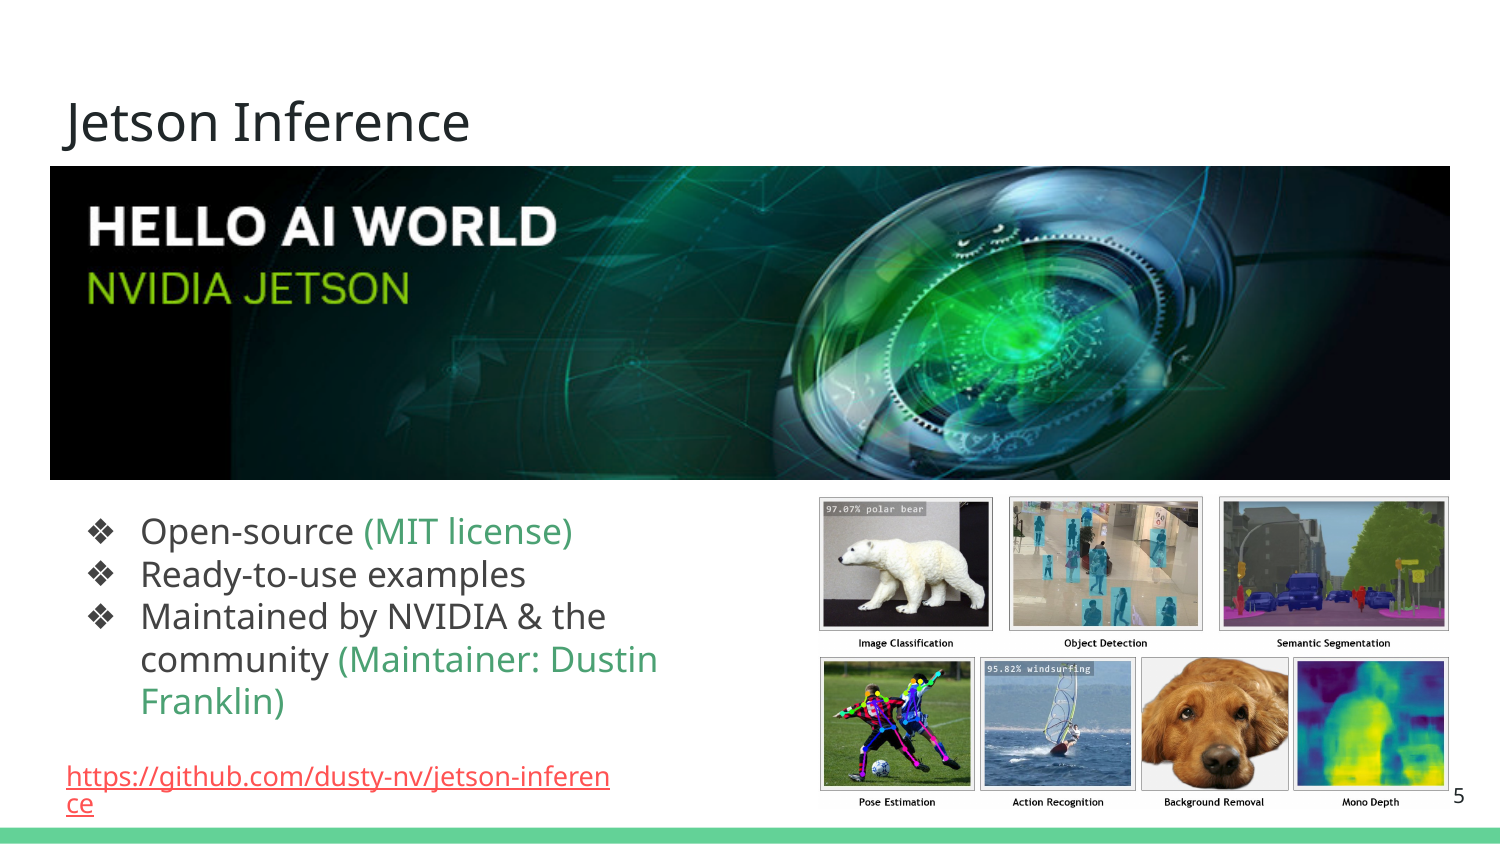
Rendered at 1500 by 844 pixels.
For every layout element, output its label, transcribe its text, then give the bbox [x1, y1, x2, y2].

text_box Open-source (MIT license) Ready-to-use examples Maintained by NVIDIA & the community (Maintainer: Dustin Franklin) [49, 494, 819, 737]
text_box https://github.com/dusty-nv/jetson-inference [51, 744, 629, 809]
title Jetson Inference [51, 72, 1449, 166]
picture [50, 166, 1450, 480]
slide_number <number> [1389, 764, 1480, 830]
picture [818, 494, 1450, 809]
